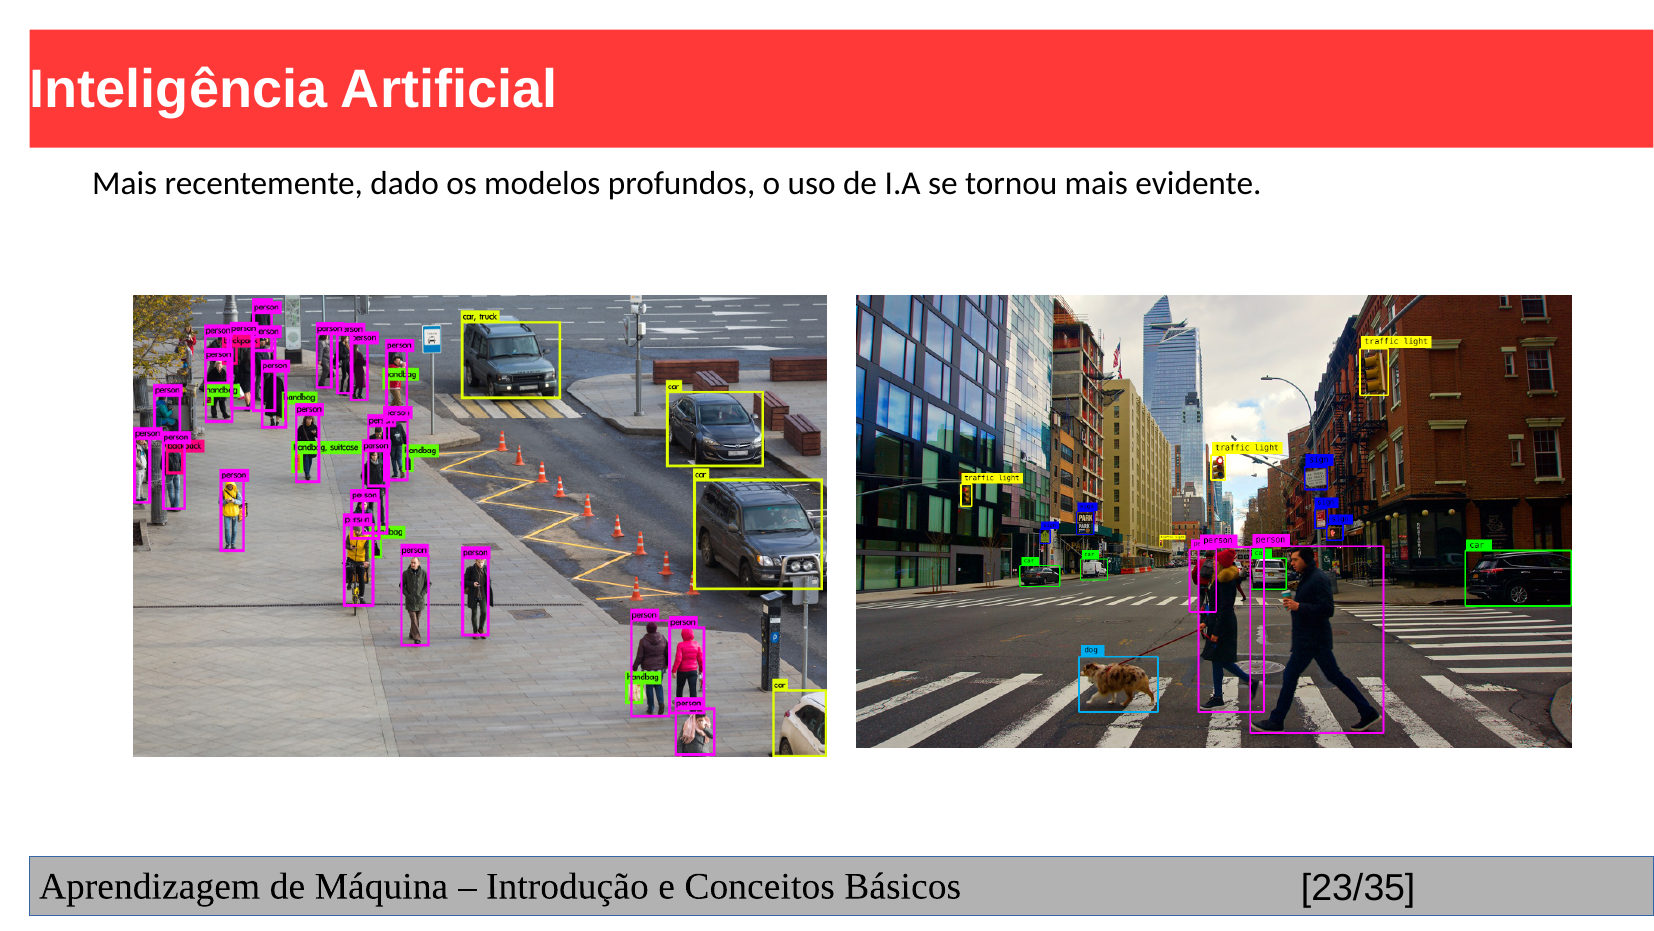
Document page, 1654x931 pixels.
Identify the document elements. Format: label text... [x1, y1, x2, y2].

text_box Mais recentemente, dado os modelos profundos, o uso de I.A se tornou mais evidente. [77, 153, 1594, 931]
title Inteligência Artificial [29, 29, 1654, 148]
picture [133, 295, 827, 757]
picture [856, 295, 1572, 748]
